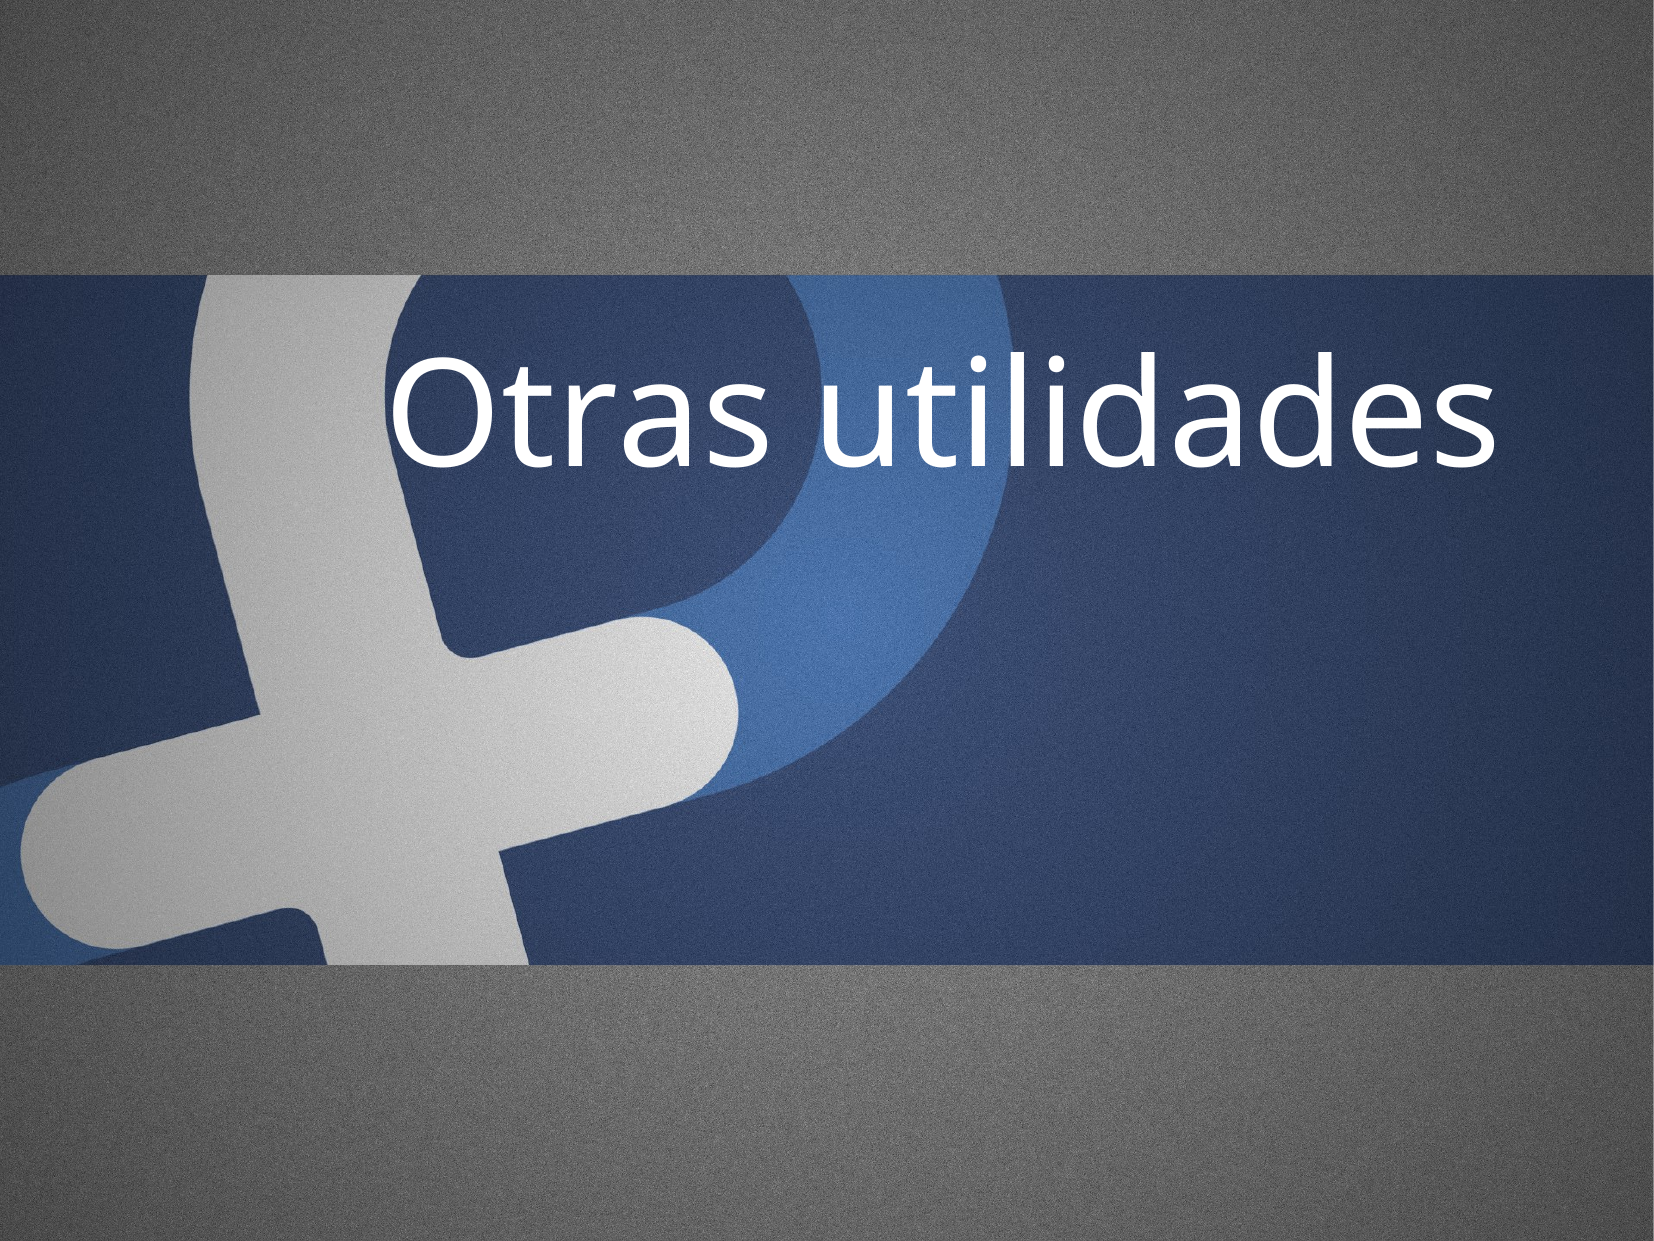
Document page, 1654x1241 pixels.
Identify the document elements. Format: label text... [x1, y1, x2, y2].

picture [0, 0, 1654, 1241]
text_box Otras utilidades [401, 315, 1517, 654]
text_box Otras utilidades [407, 369, 478, 456]
